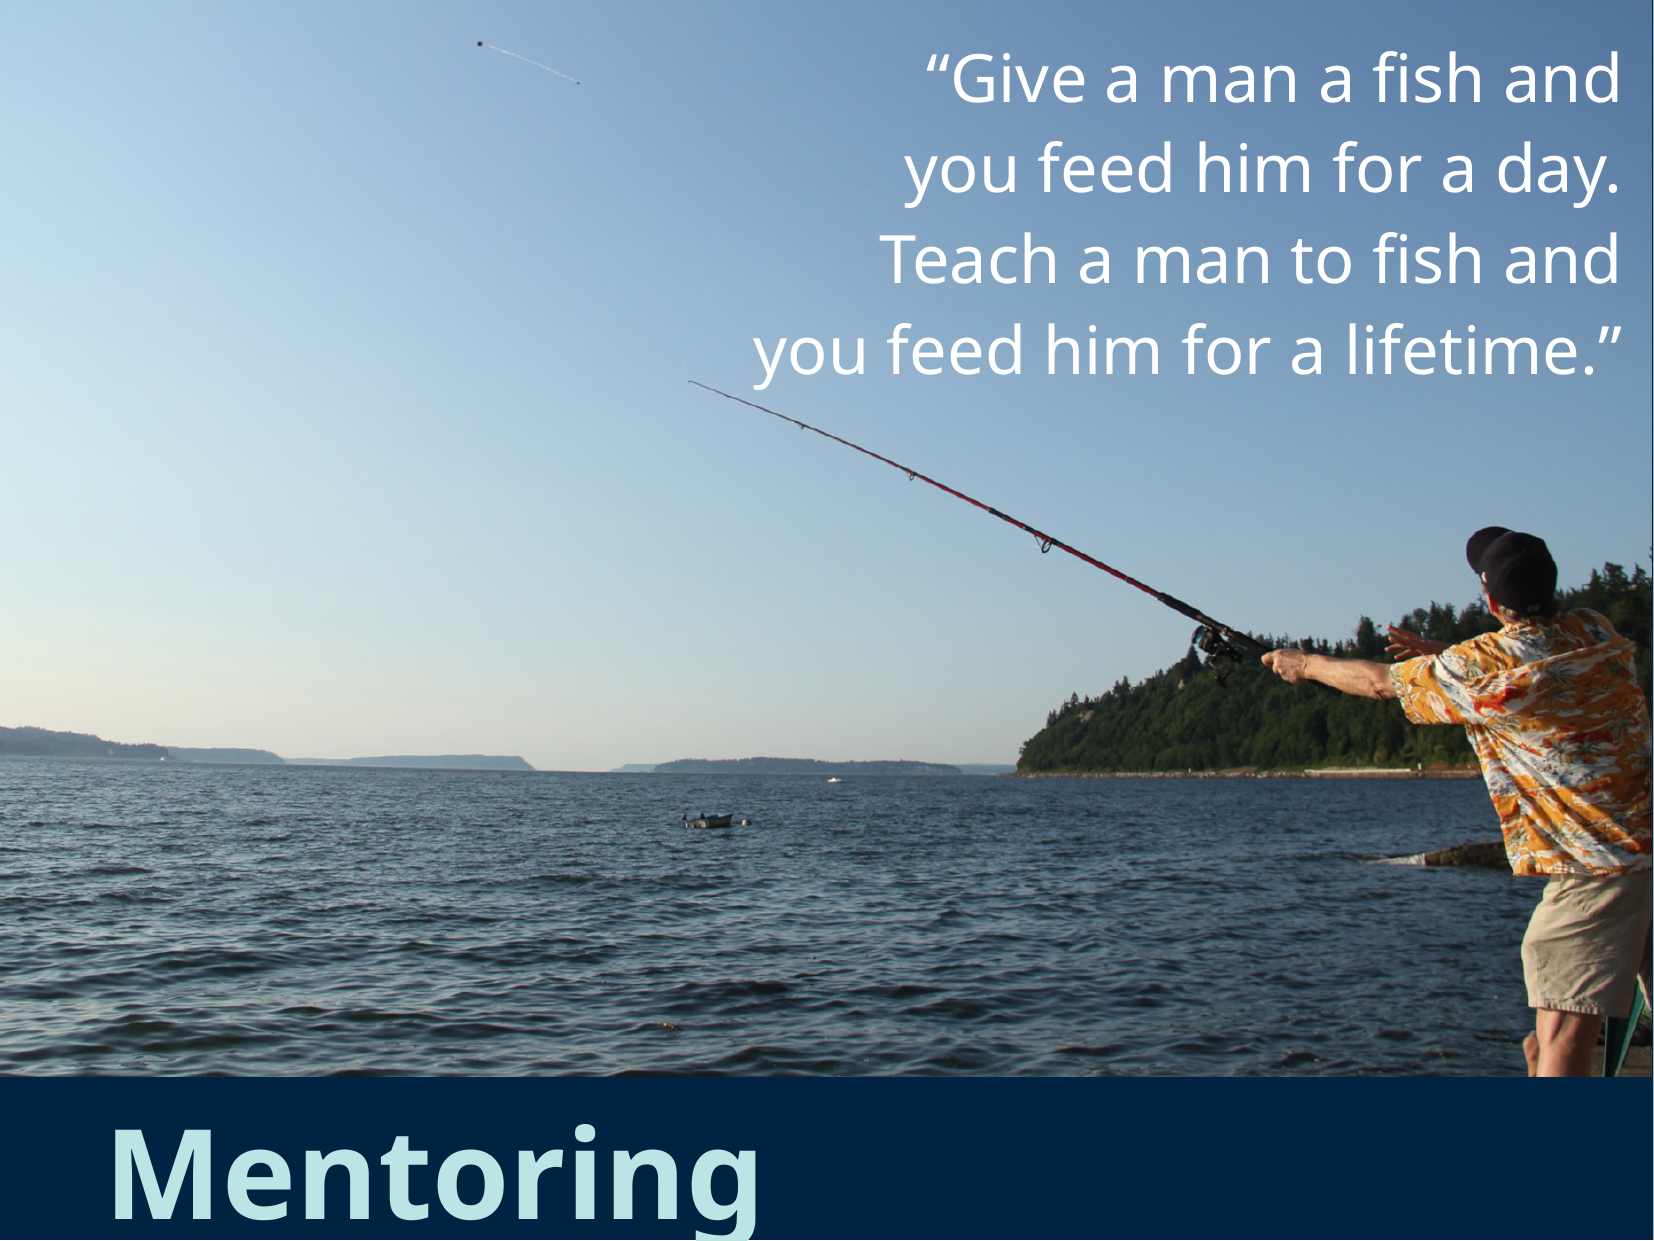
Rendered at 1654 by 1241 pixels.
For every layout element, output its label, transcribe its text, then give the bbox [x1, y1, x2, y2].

picture [0, 0, 1652, 1077]
list “Give a man a fish and you feed him for a day. Teach a man to fish and you feed him for a lifetime.” [61, 30, 1624, 926]
text_box Mentoring [89, 1078, 860, 1233]
